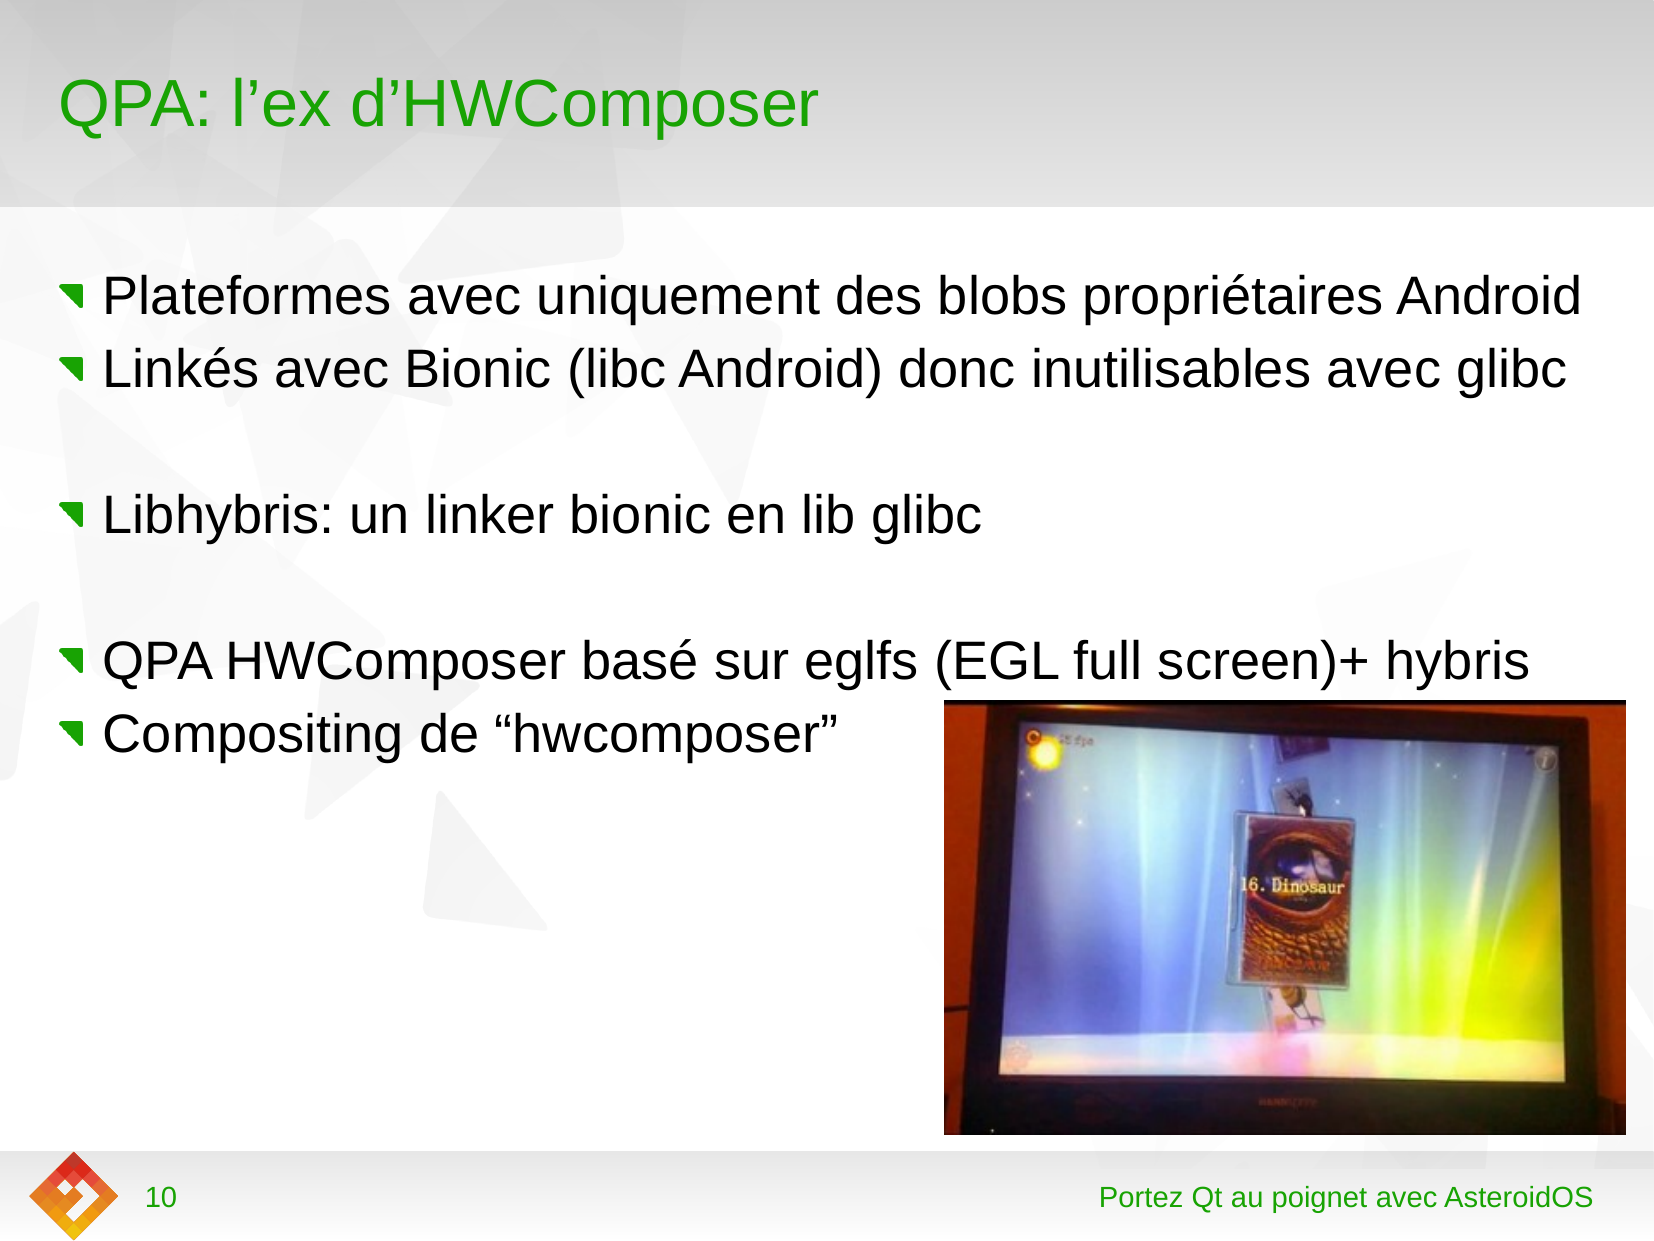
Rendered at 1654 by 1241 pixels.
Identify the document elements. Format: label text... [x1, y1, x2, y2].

list Plateformes avec uniquement des blobs propriétaires Android Linkés avec Bionic (libc Android) donc inutilisables avec glibc Libhybris: un linker bionic en lib glibc QPA HWComposer basé sur eglfs (EGL full screen)+ hybris Compositing de “hwcomposer” [59, 265, 1595, 764]
title QPA: l’ex d’HWComposer [59, 29, 1595, 178]
picture [0, 0, 783, 931]
picture [915, 548, 1654, 1169]
